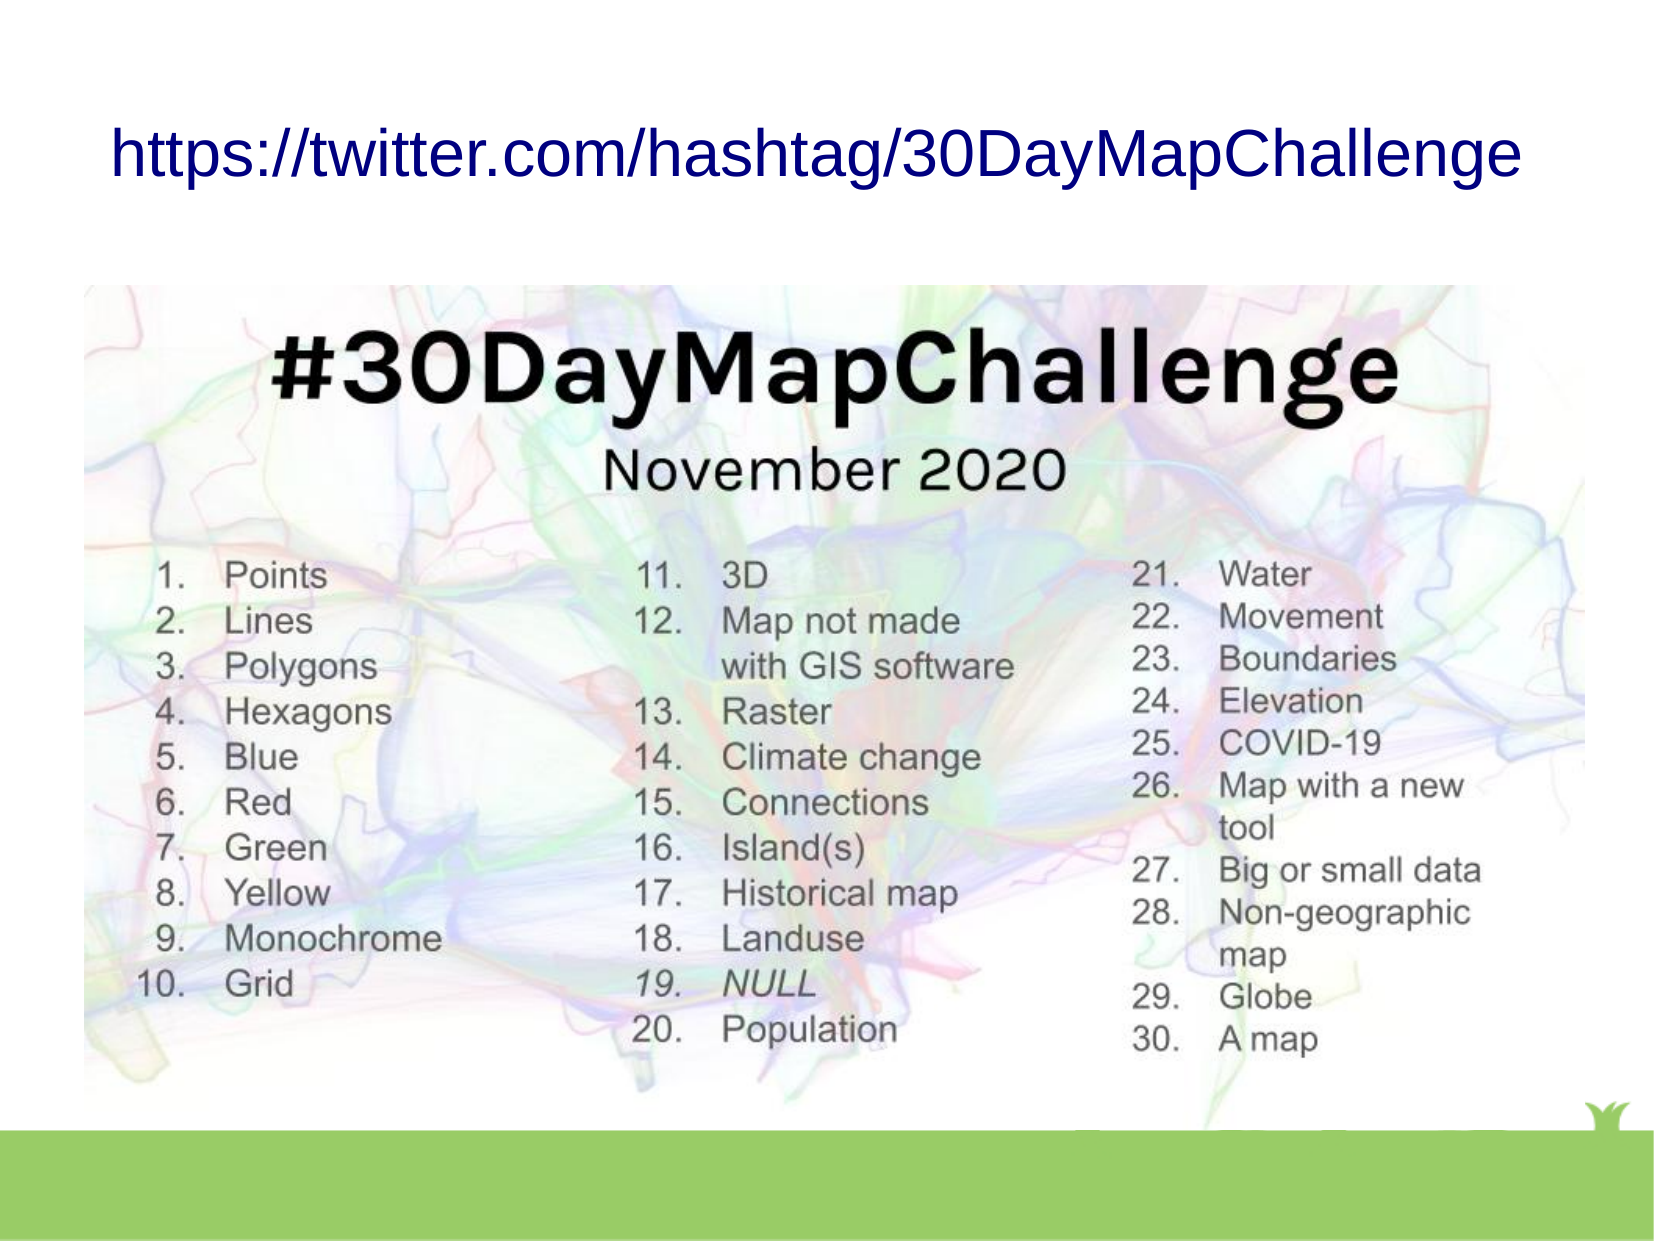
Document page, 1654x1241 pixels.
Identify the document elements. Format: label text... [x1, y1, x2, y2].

picture [0, 0, 1654, 1241]
title https://twitter.com/hashtag/30DayMapChallenge [82, 49, 1571, 257]
